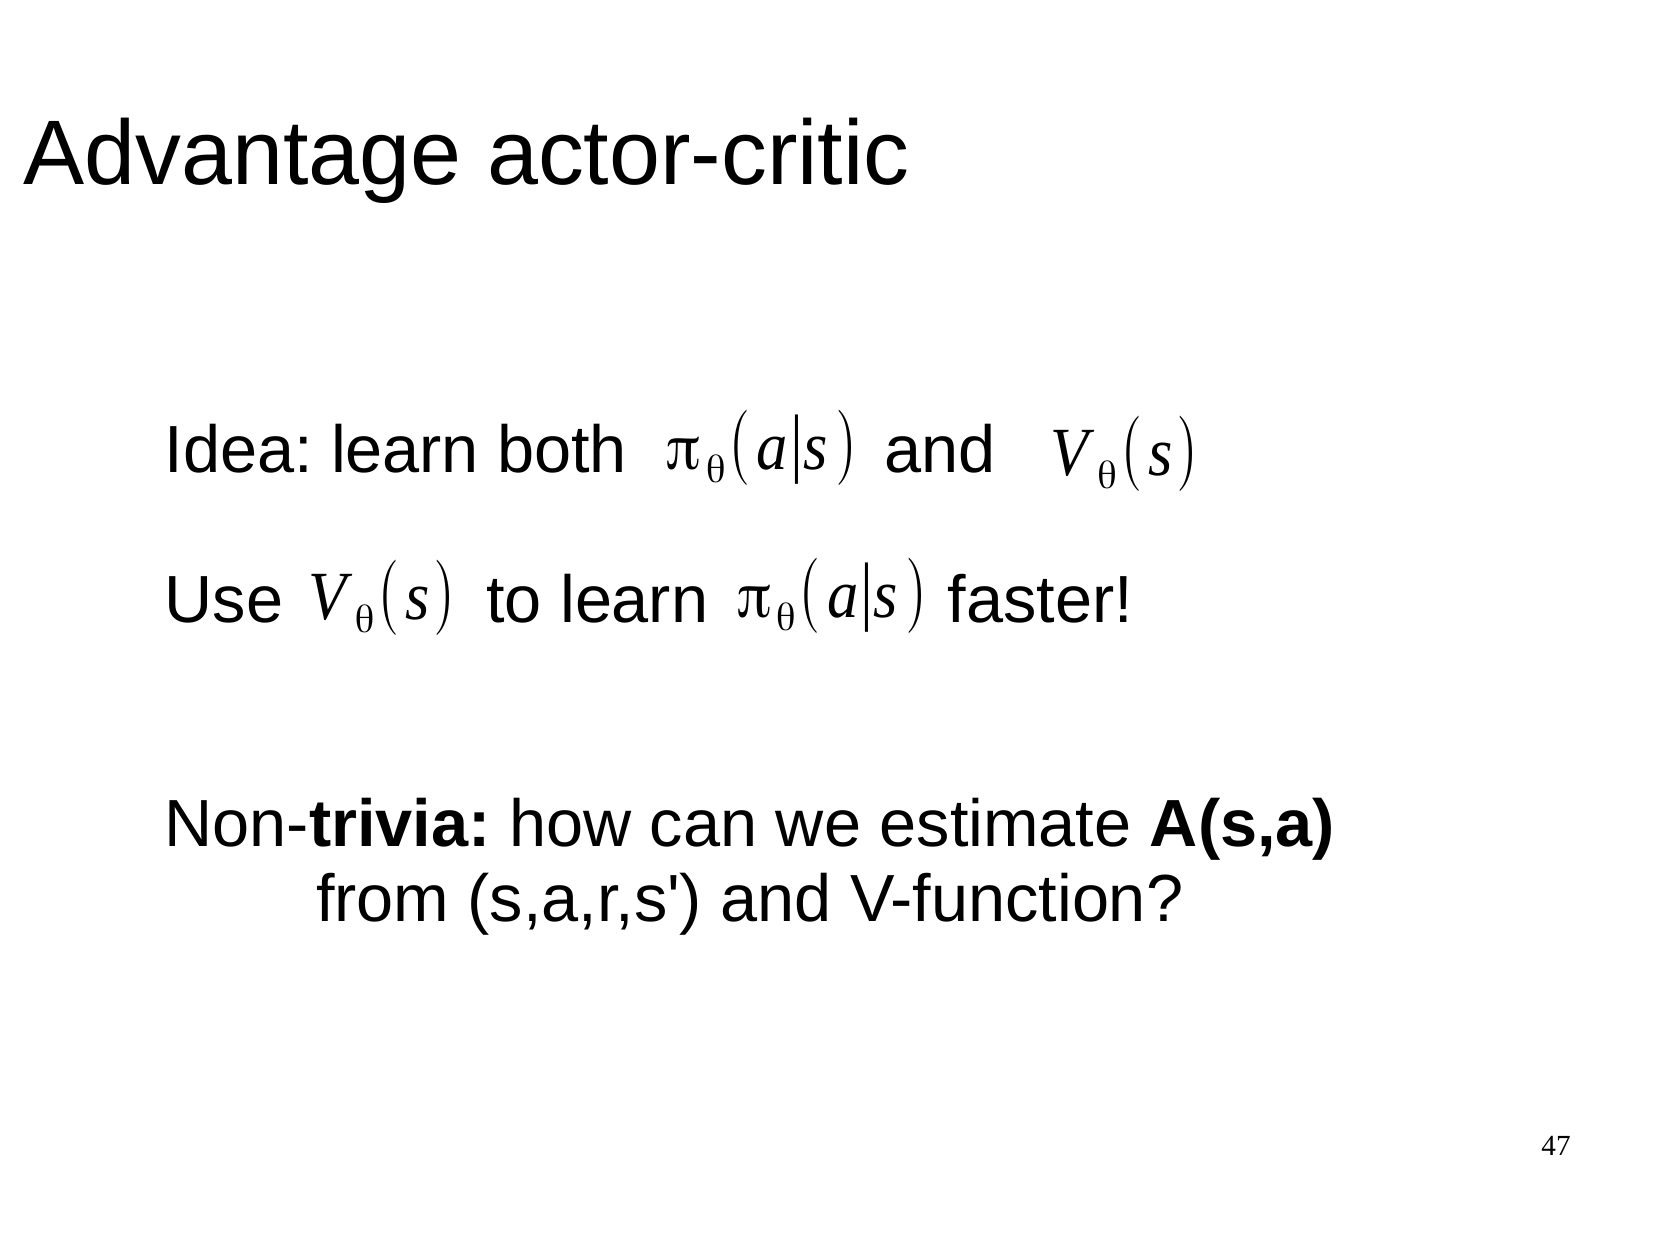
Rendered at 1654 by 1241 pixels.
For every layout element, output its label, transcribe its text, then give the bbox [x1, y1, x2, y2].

chart [1035, 410, 1214, 494]
chart [721, 552, 941, 636]
title Advantage actor-critic [23, 49, 1512, 257]
text_box Idea: learn both and Use to learn faster! Non-trivia: how can we estimate A(s,a) from (s,a,r,s') and V-function? [150, 405, 1546, 944]
chart [651, 405, 871, 488]
chart [292, 555, 471, 639]
